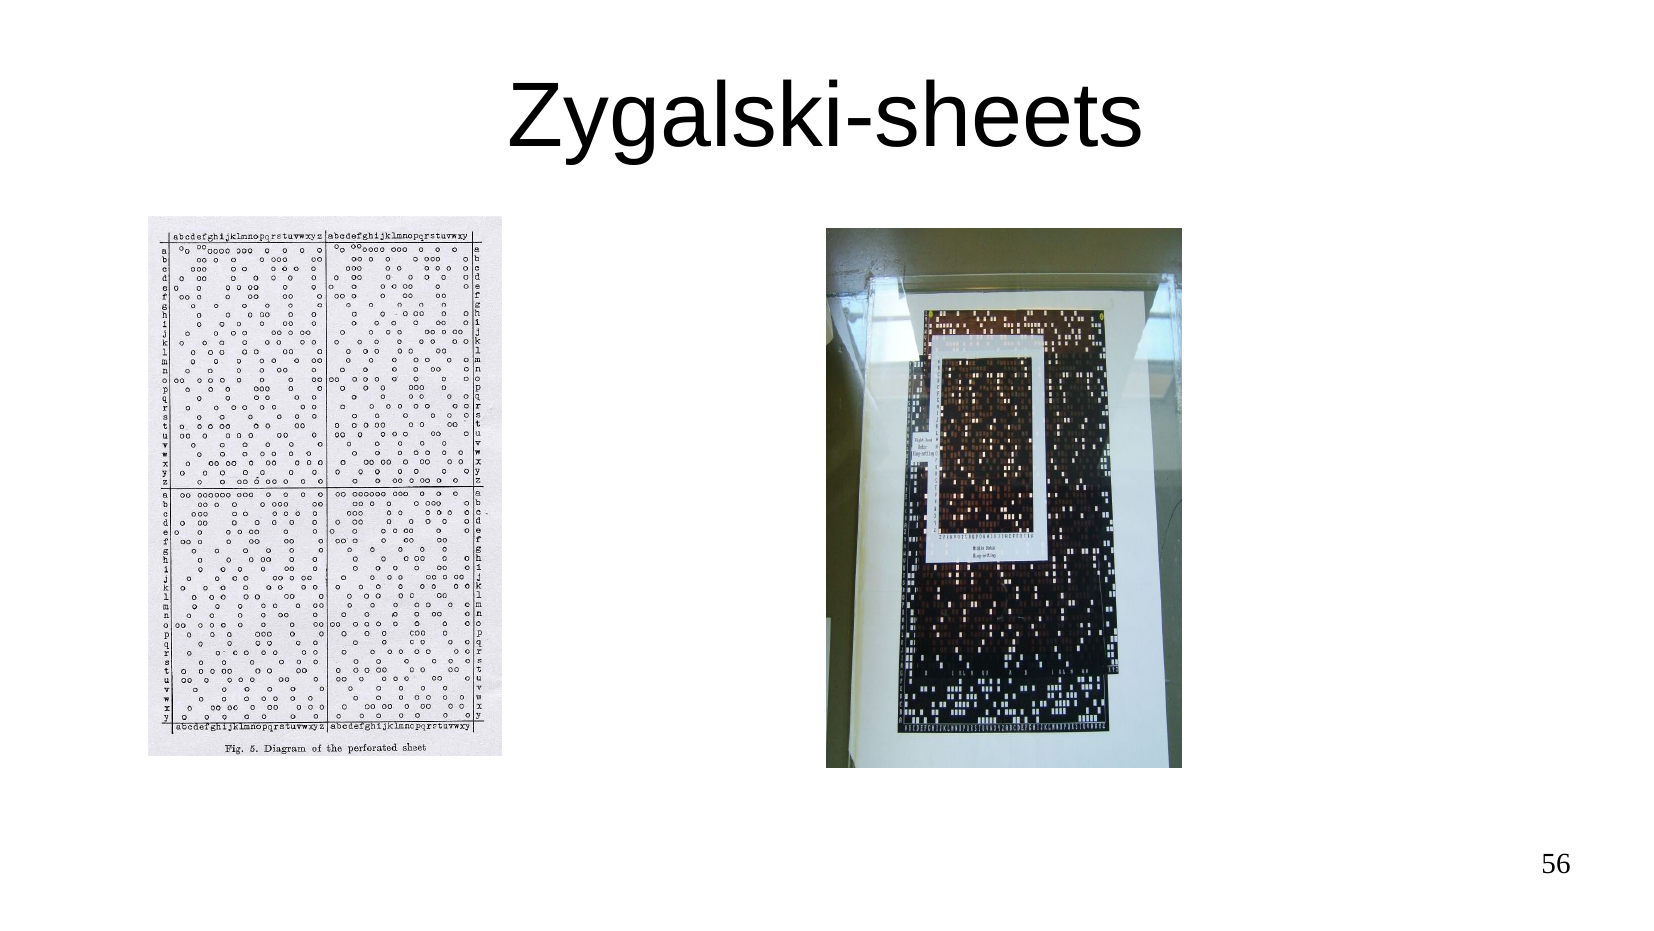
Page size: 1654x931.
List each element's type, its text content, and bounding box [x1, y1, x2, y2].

title Zygalski-sheets [82, 37, 1571, 193]
picture [148, 216, 502, 756]
picture [826, 228, 1182, 768]
